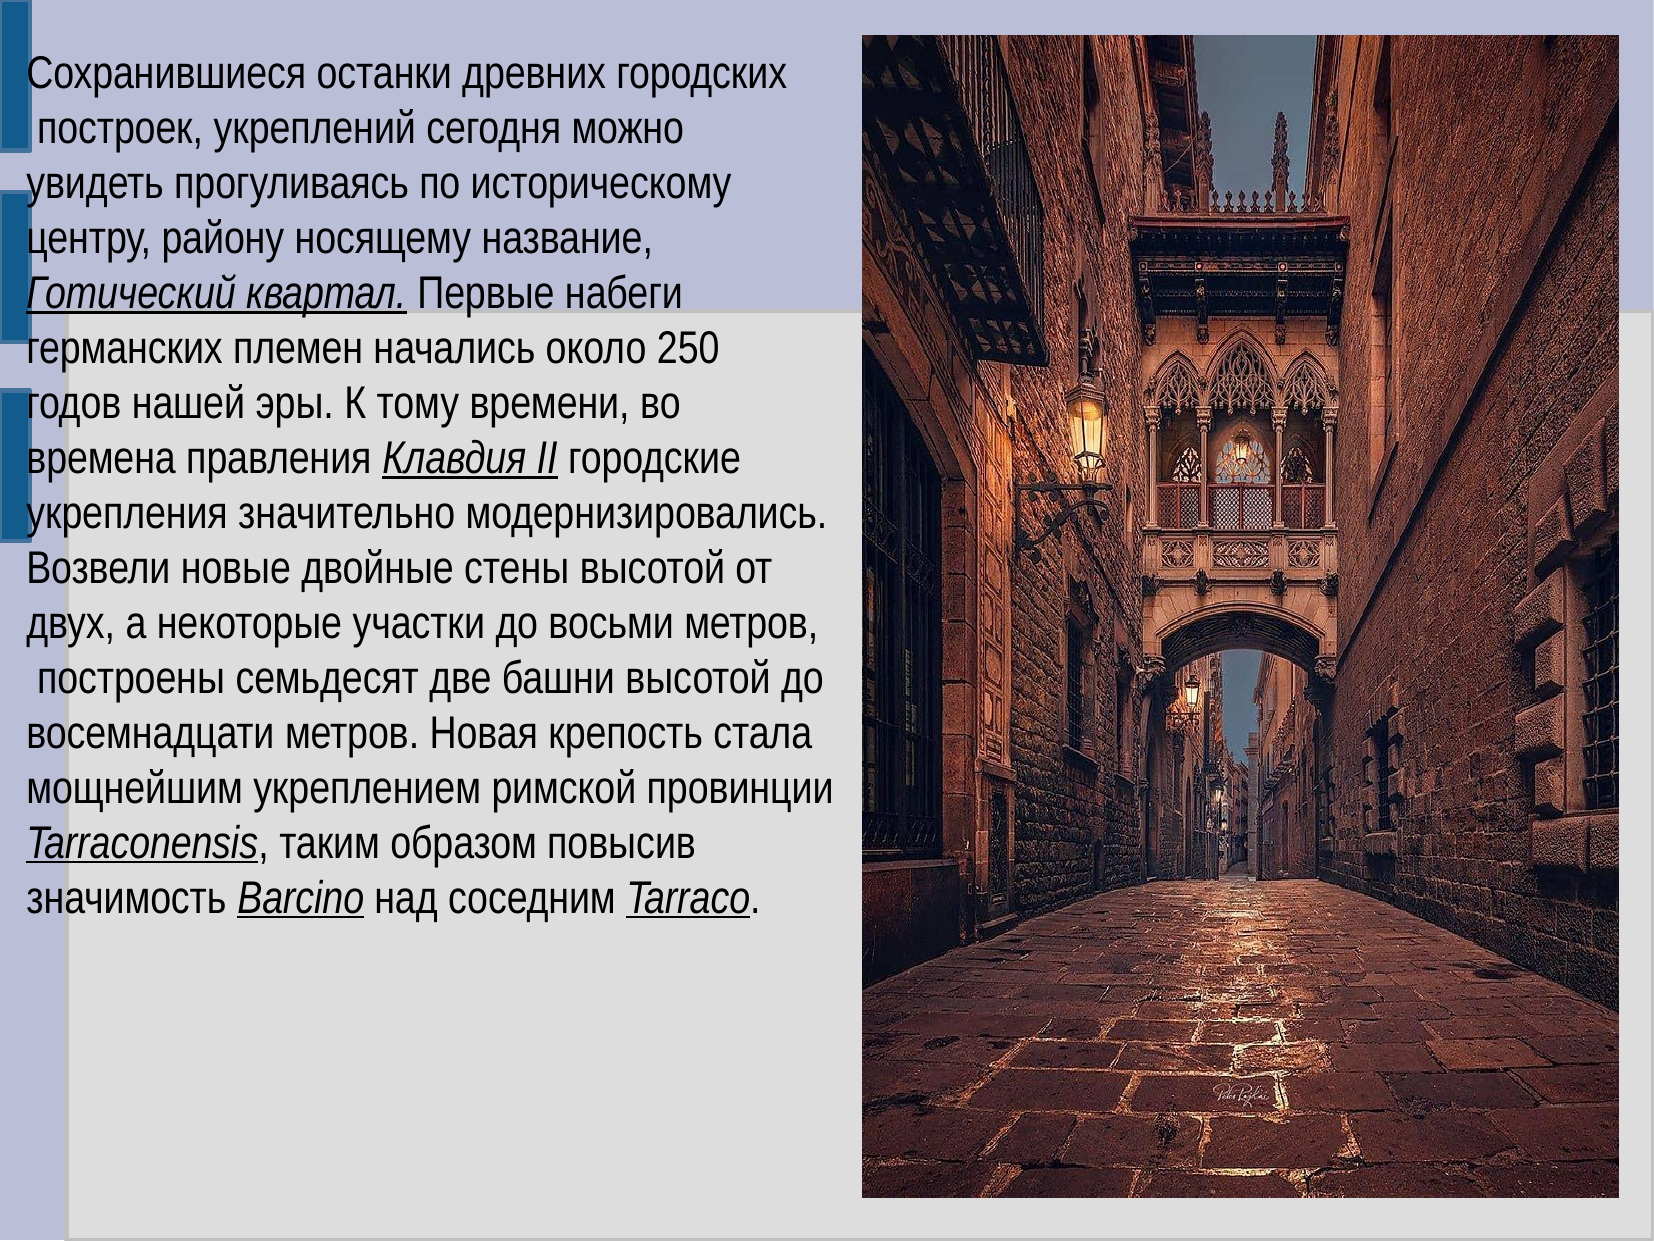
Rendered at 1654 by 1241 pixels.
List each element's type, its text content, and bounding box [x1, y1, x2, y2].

text_box Сохранившиеся останки древних городских построек, укреплений сегодня можно увидеть прогуливаясь по историческому центру, району носящему название, Готический квартал. Первые набеги германских племен начались около 250 годов нашей эры. К тому времени, во времена правления Клавдия II городские укрепления значительно модернизировались. Возвели новые двойные стены высотой от двух, а некоторые участки до восьми метров, построены семьдесят две башни высотой до восемнадцати метров. Новая крепость стала мощнейшим укреплением римской провинции Tarraconensis, таким образом повысив значимость Barcino над соседним Tarraco. [11, 35, 664, 1233]
picture [862, 35, 1619, 1198]
